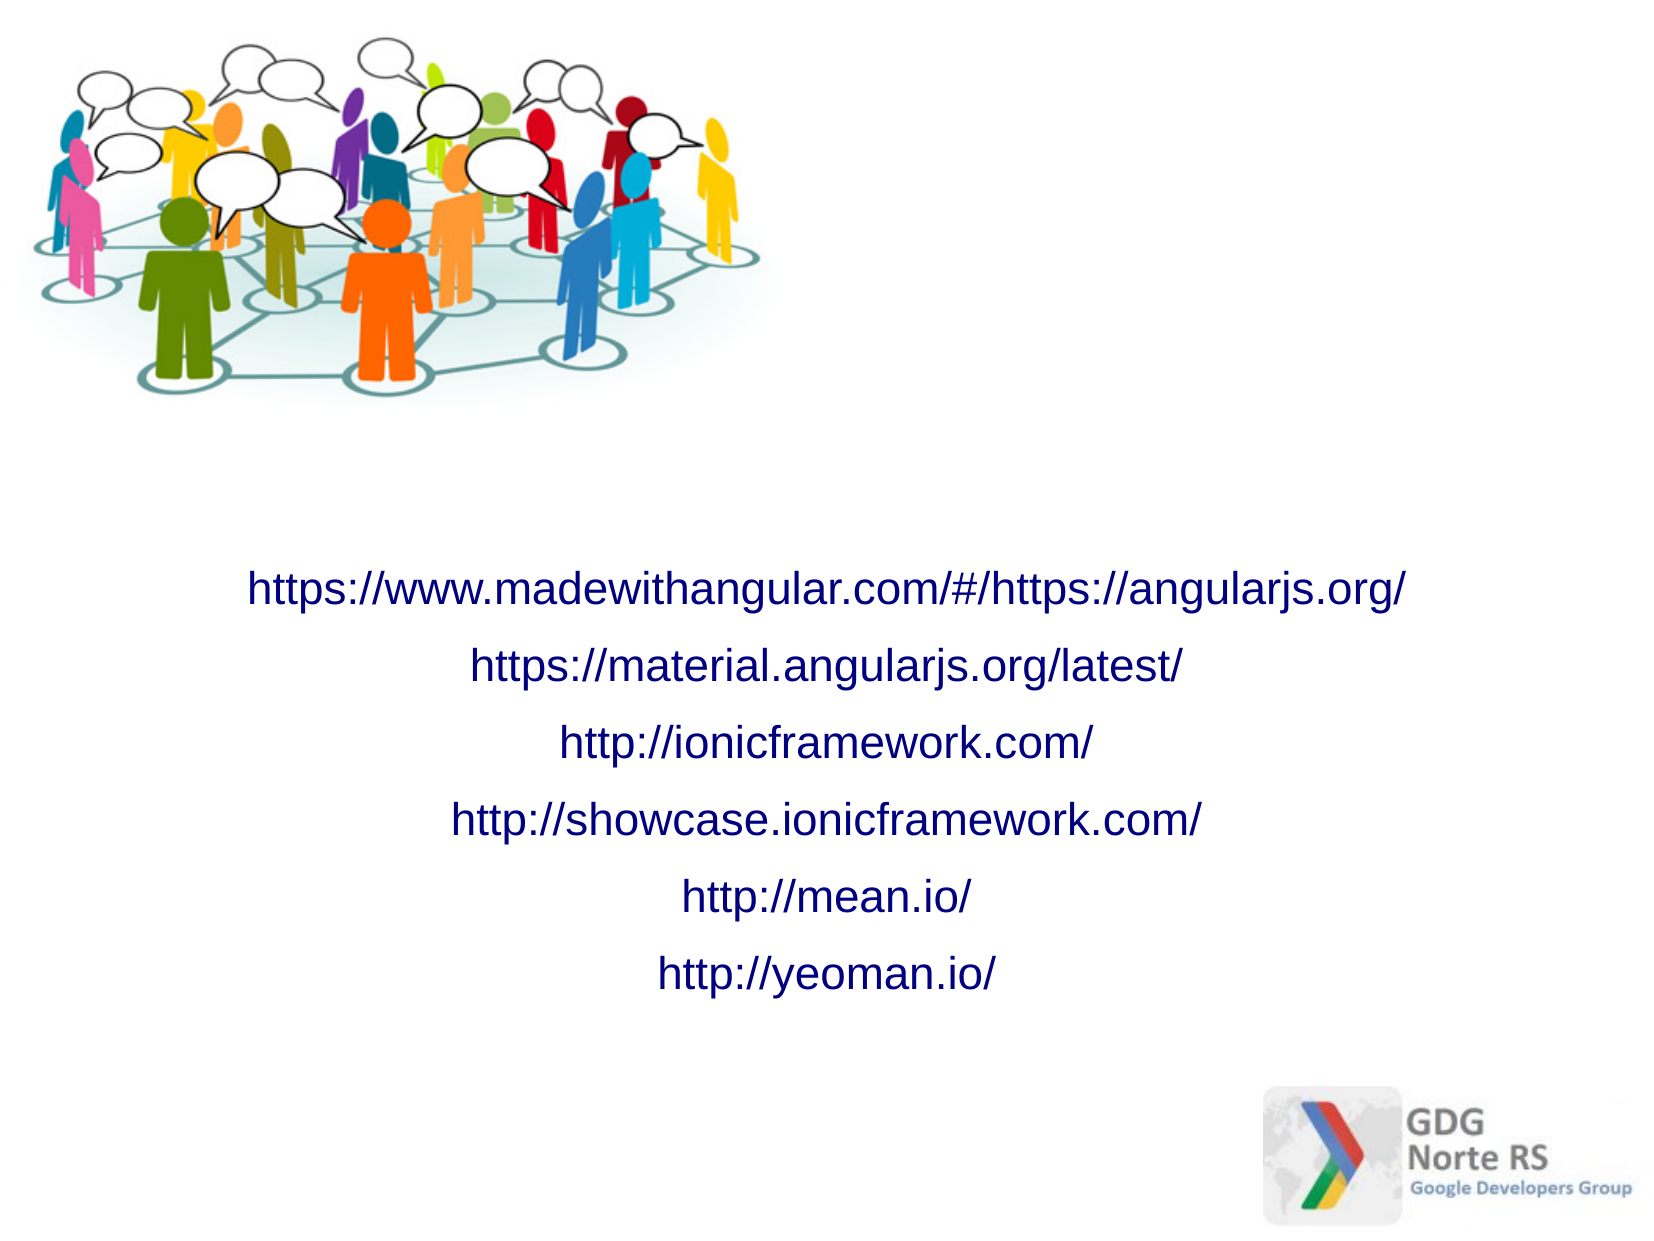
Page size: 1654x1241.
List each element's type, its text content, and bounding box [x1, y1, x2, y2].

picture [0, 0, 804, 473]
picture [1263, 1086, 1654, 1228]
subtitle https://www.madewithangular.com/#/https://angularjs.org/ https://material.angularjs.org/latest/ http://ionicframework.com/ http://showcase.ionicframework.com/ http://mean.io/ http://yeoman.io/ [82, 485, 1571, 1205]
